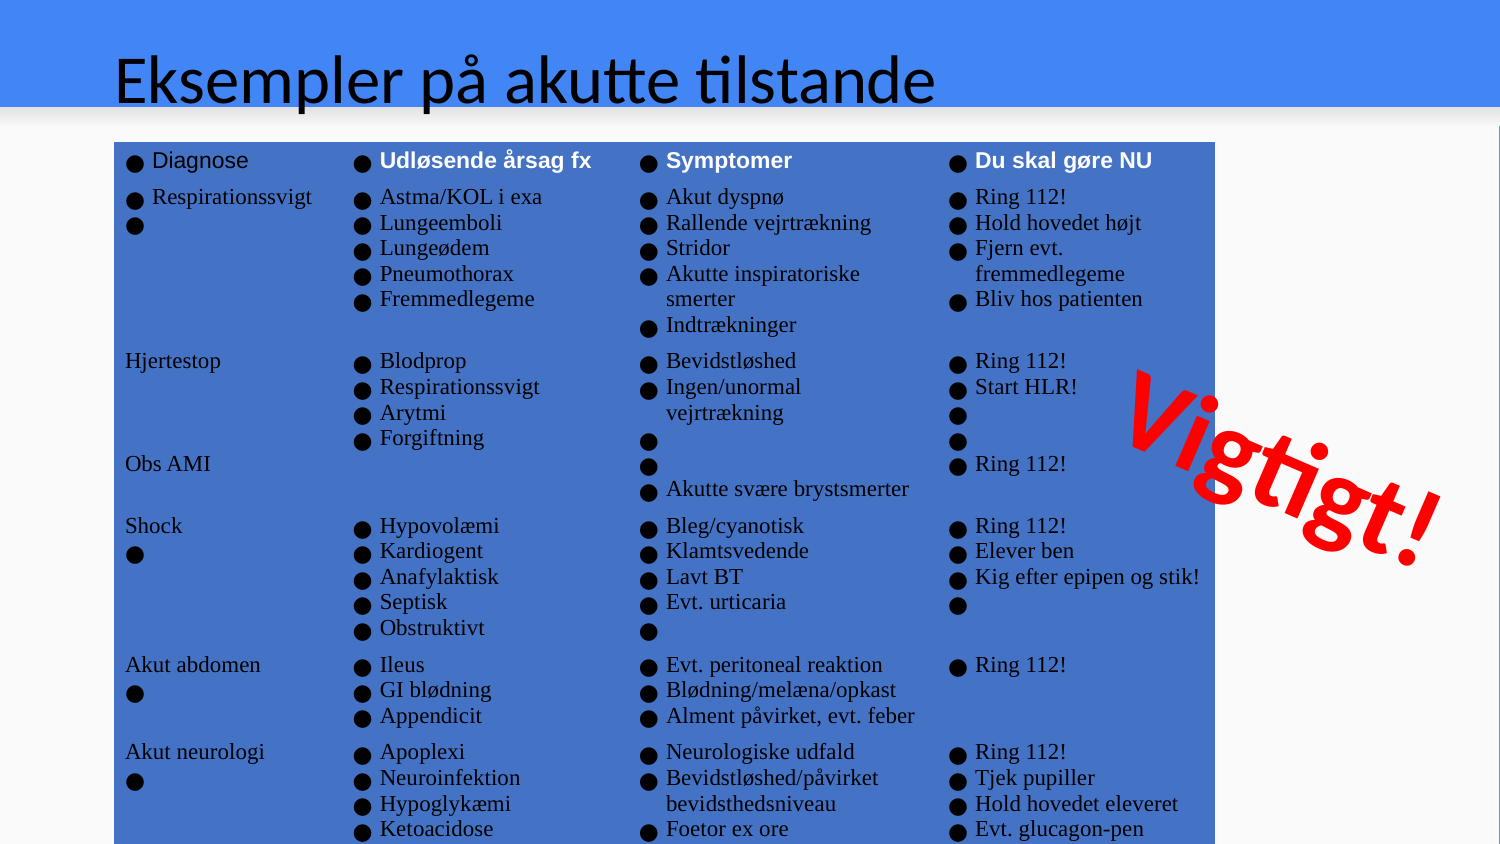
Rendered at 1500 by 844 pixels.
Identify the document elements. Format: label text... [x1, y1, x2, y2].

table_cell Shock [114, 507, 341, 646]
table_cell Ring 112! Elever ben Kig efter epipen og stik! [937, 507, 1215, 646]
table_cell Akut abdomen [114, 646, 341, 734]
text_box Eksempler på akutte tilstande [103, 0, 1397, 163]
text_box Vigtigt! [1086, 324, 1500, 614]
table_header Symptomer [628, 142, 937, 179]
table_cell Akut dyspnø Rallende vejrtrækning Stridor Akutte inspiratoriske smerter Indtrækninger [628, 179, 937, 343]
table_cell Evt. peritoneal reaktion Blødning/melæna/opkast Alment påvirket, evt. feber [628, 646, 937, 734]
table_cell Respirationssvigt [114, 179, 341, 343]
table_cell Ring 112! Hold hovedet højt Fjern evt. fremmedlegeme Bliv hos patienten [937, 179, 1215, 343]
table_cell Ring 112! Start HLR! Ring 112! [937, 343, 1193, 507]
table_cell Akut neurologi [114, 734, 341, 844]
table_cell Ring 112! Tjek pupiller Hold hovedet eleveret Evt. glucagon-pen [937, 734, 1215, 844]
table_header Diagnose [114, 142, 341, 179]
table_cell Blodprop Respirationssvigt Arytmi Forgiftning [341, 343, 628, 507]
table_cell Bleg/cyanotisk Klamtsvedende Lavt BT Evt. urticaria [628, 507, 937, 646]
table_cell Astma/KOL i exa Lungeemboli Lungeødem Pneumothorax Fremmedlegeme [341, 179, 628, 343]
table_cell Bevidstløshed Ingen/unormal vejrtrækning Akutte svære brystsmerter [628, 343, 937, 507]
table_cell Apoplexi Neuroinfektion Hypoglykæmi Ketoacidose [341, 734, 628, 844]
table_header Du skal gøre NU [937, 142, 1215, 179]
table_cell Hypovolæmi Kardiogent Anafylaktisk Septisk Obstruktivt [341, 507, 628, 646]
table_cell Ring 112! [937, 646, 1215, 734]
table_cell Neurologiske udfald Bevidstløshed/påvirket bevidsthedsniveau Foetor ex ore [628, 734, 937, 844]
table_cell Hjertestop Obs AMI [114, 343, 341, 507]
table_header Udløsende årsag fx [341, 142, 628, 179]
table_cell Ileus GI blødning Appendicit [341, 646, 628, 734]
